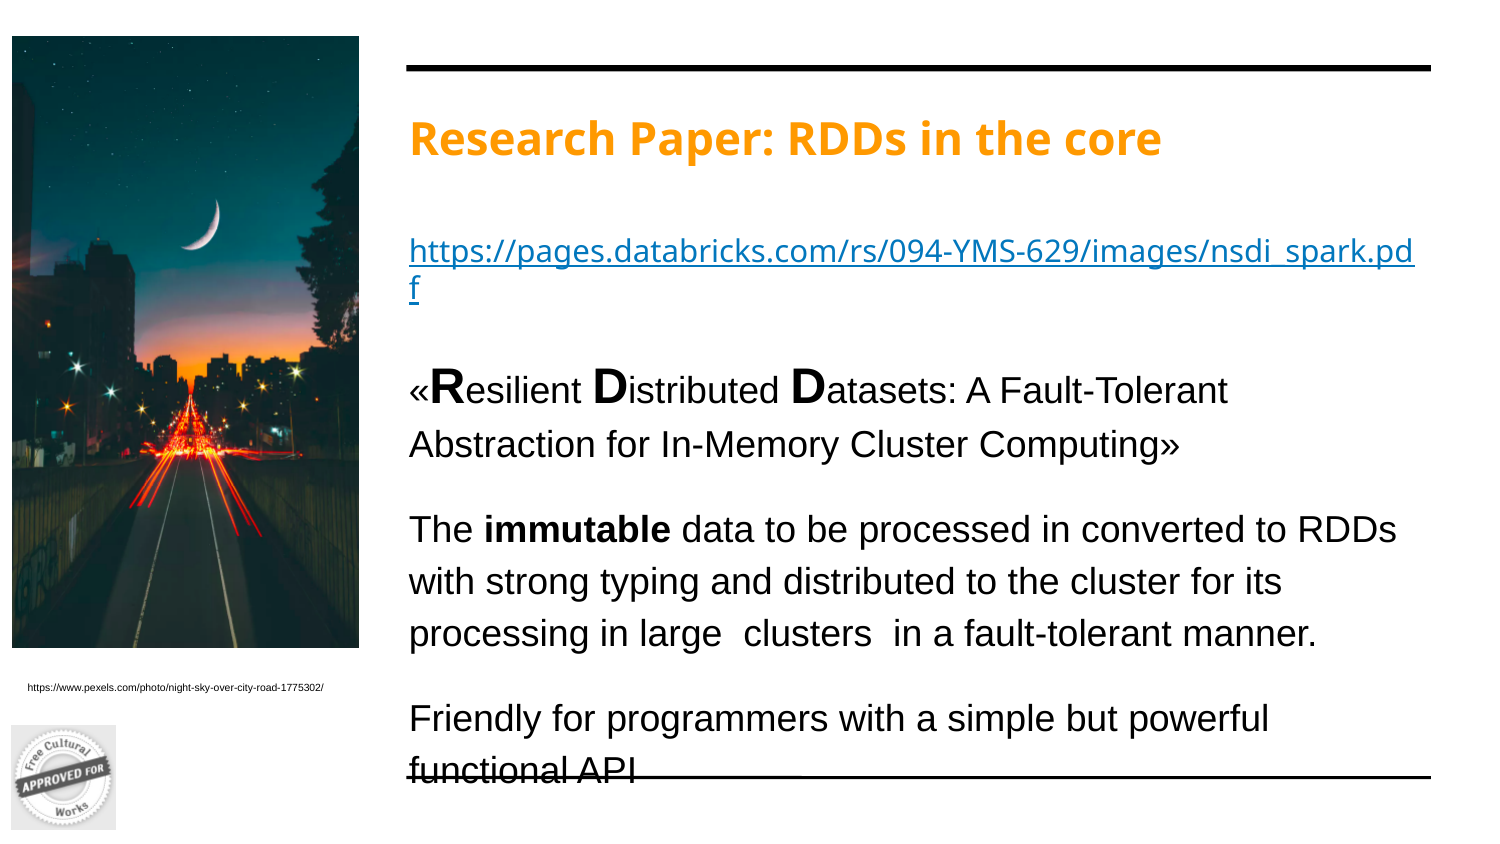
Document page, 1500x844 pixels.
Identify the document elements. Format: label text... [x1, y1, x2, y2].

list https://pages.databricks.com/rs/094-YMS-629/images/nsdi_spark.pdf «Resilient Distributed Datasets: A Fault-Tolerant Abstraction for In-Memory Cluster Computing» The immutable data to be processed in converted to RDDs with strong typing and distributed to the cluster for its processing in large clusters in a fault-tolerant manner. Friendly for programmers with a simple but powerful functional API [393, 209, 1431, 738]
text_box https://www.pexels.com/photo/night-sky-over-city-road-1775302/ [12, 666, 359, 697]
picture [12, 36, 359, 648]
title Research Paper: RDDs in the core [393, 94, 1431, 199]
picture [11, 725, 116, 830]
